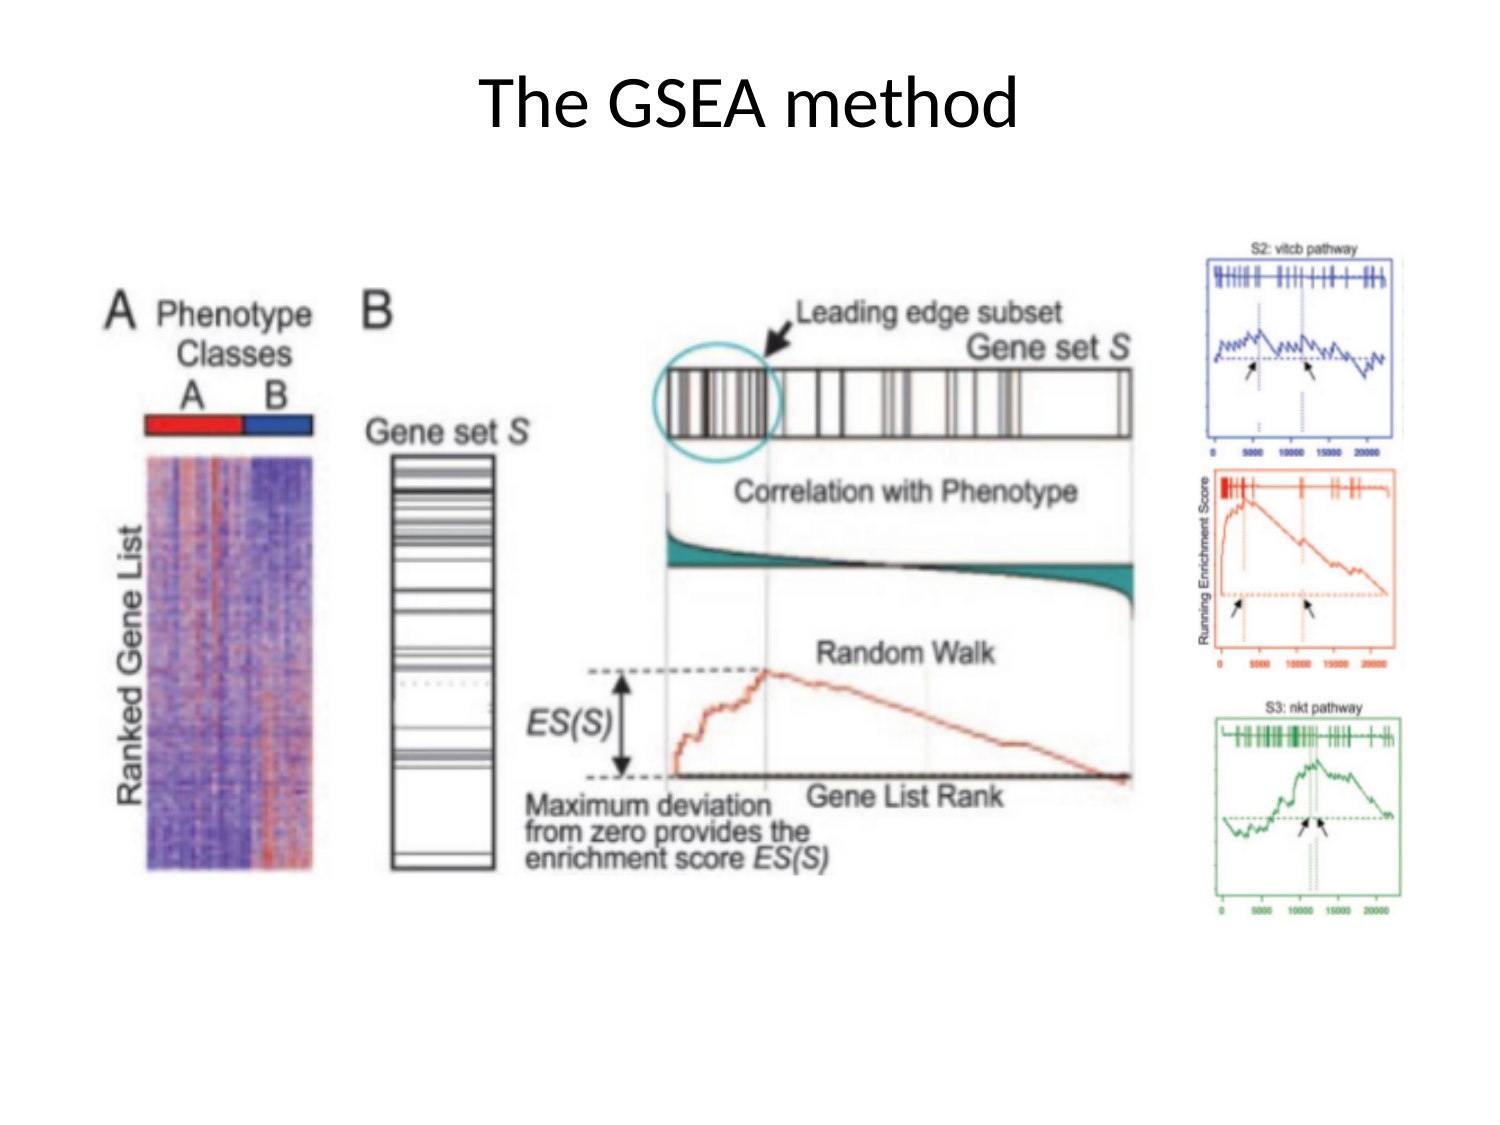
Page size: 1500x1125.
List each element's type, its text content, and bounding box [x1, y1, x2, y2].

picture [48, 237, 1406, 903]
picture [1207, 696, 1415, 926]
title The GSEA method [75, 45, 1425, 150]
